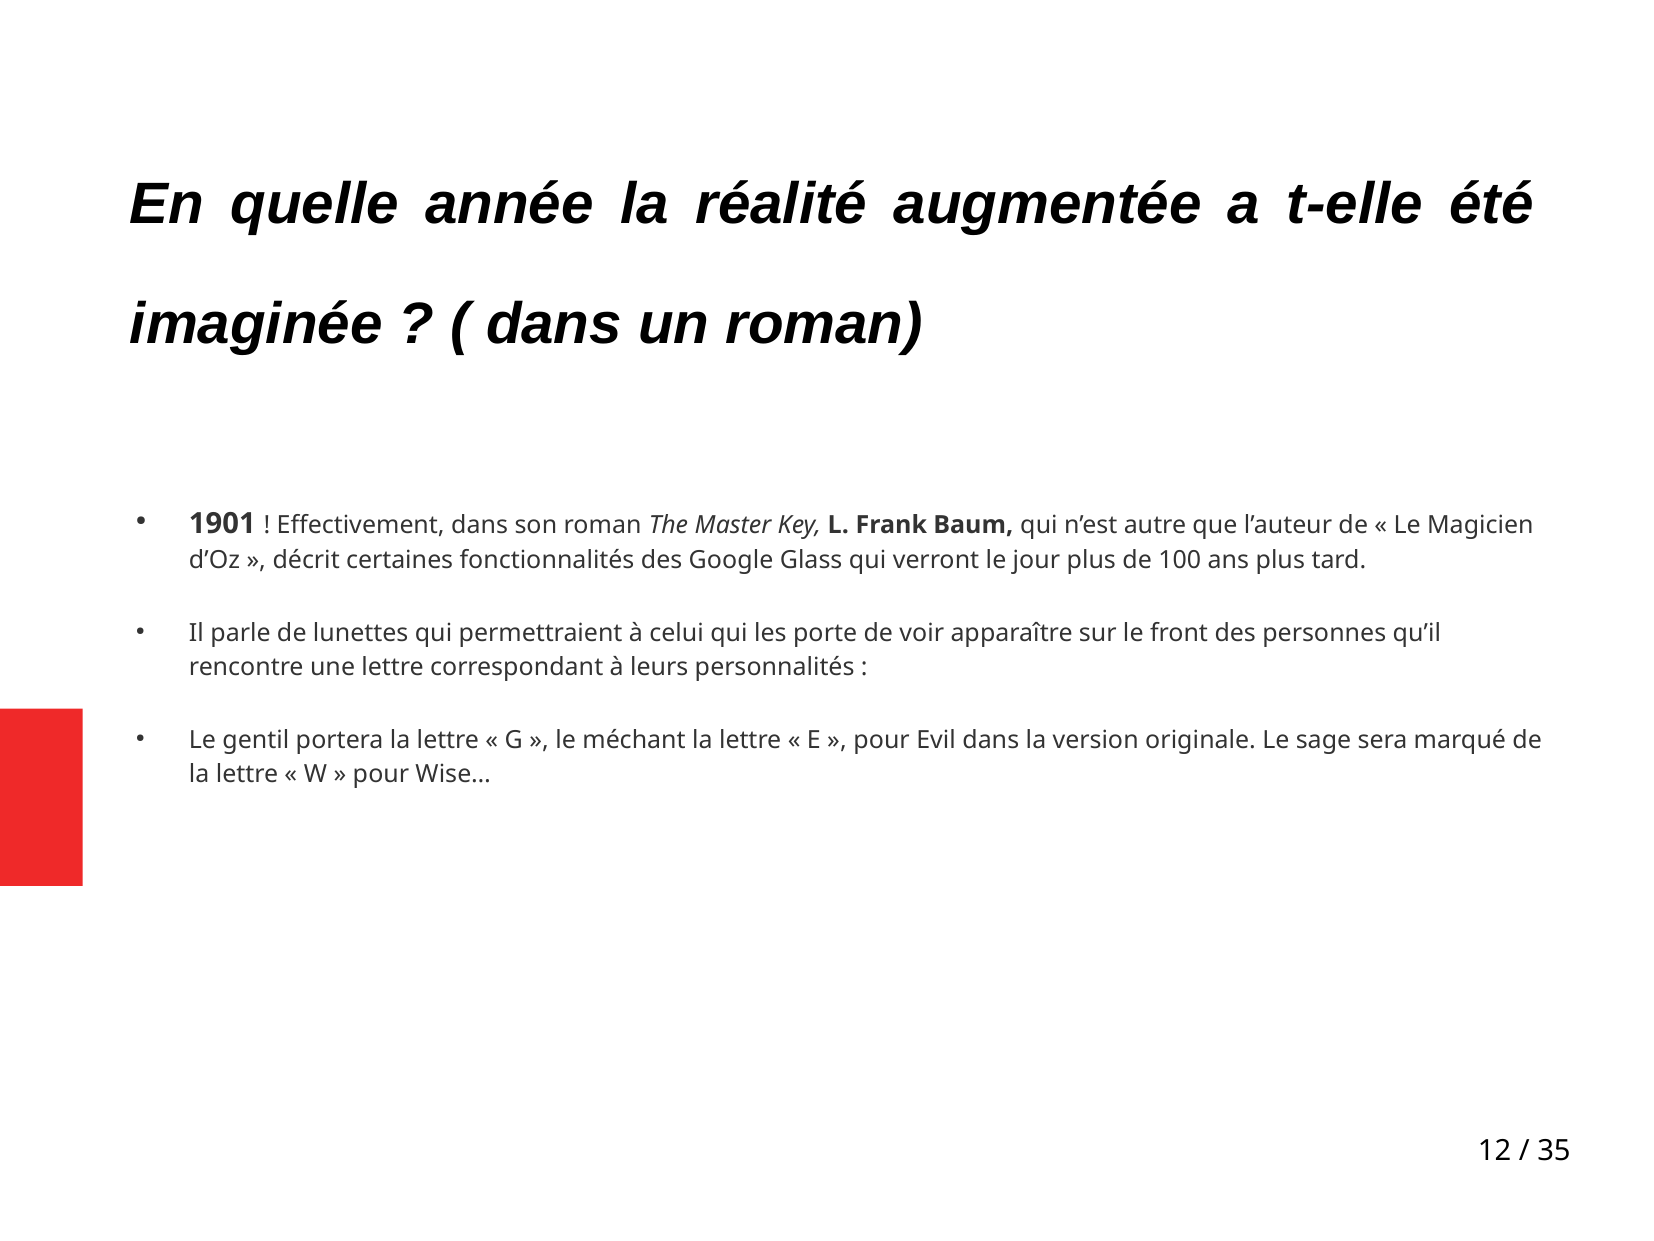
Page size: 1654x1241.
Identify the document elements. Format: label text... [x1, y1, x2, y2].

list 1901 ! Effectivement, dans son roman The Master Key, L. Frank Baum, qui n’est autre que l’auteur de « Le Magicien d’Oz », décrit certaines fonctionnalités des Google Glass qui verront le jour plus de 100 ans plus tard. Il parle de lunettes qui permettraient à celui qui les porte de voir apparaître sur le front des personnes qu’il rencontre une lettre correspondant à leurs personnalités : Le gentil portera la lettre « G », le méchant la lettre « E », pour Evil dans la version originale. Le sage sera marqué de la lettre « W » pour Wise… [118, 501, 1560, 863]
title En quelle année la réalité augmentée a t-elle été imaginée ? ( dans un roman) [129, 153, 1536, 390]
